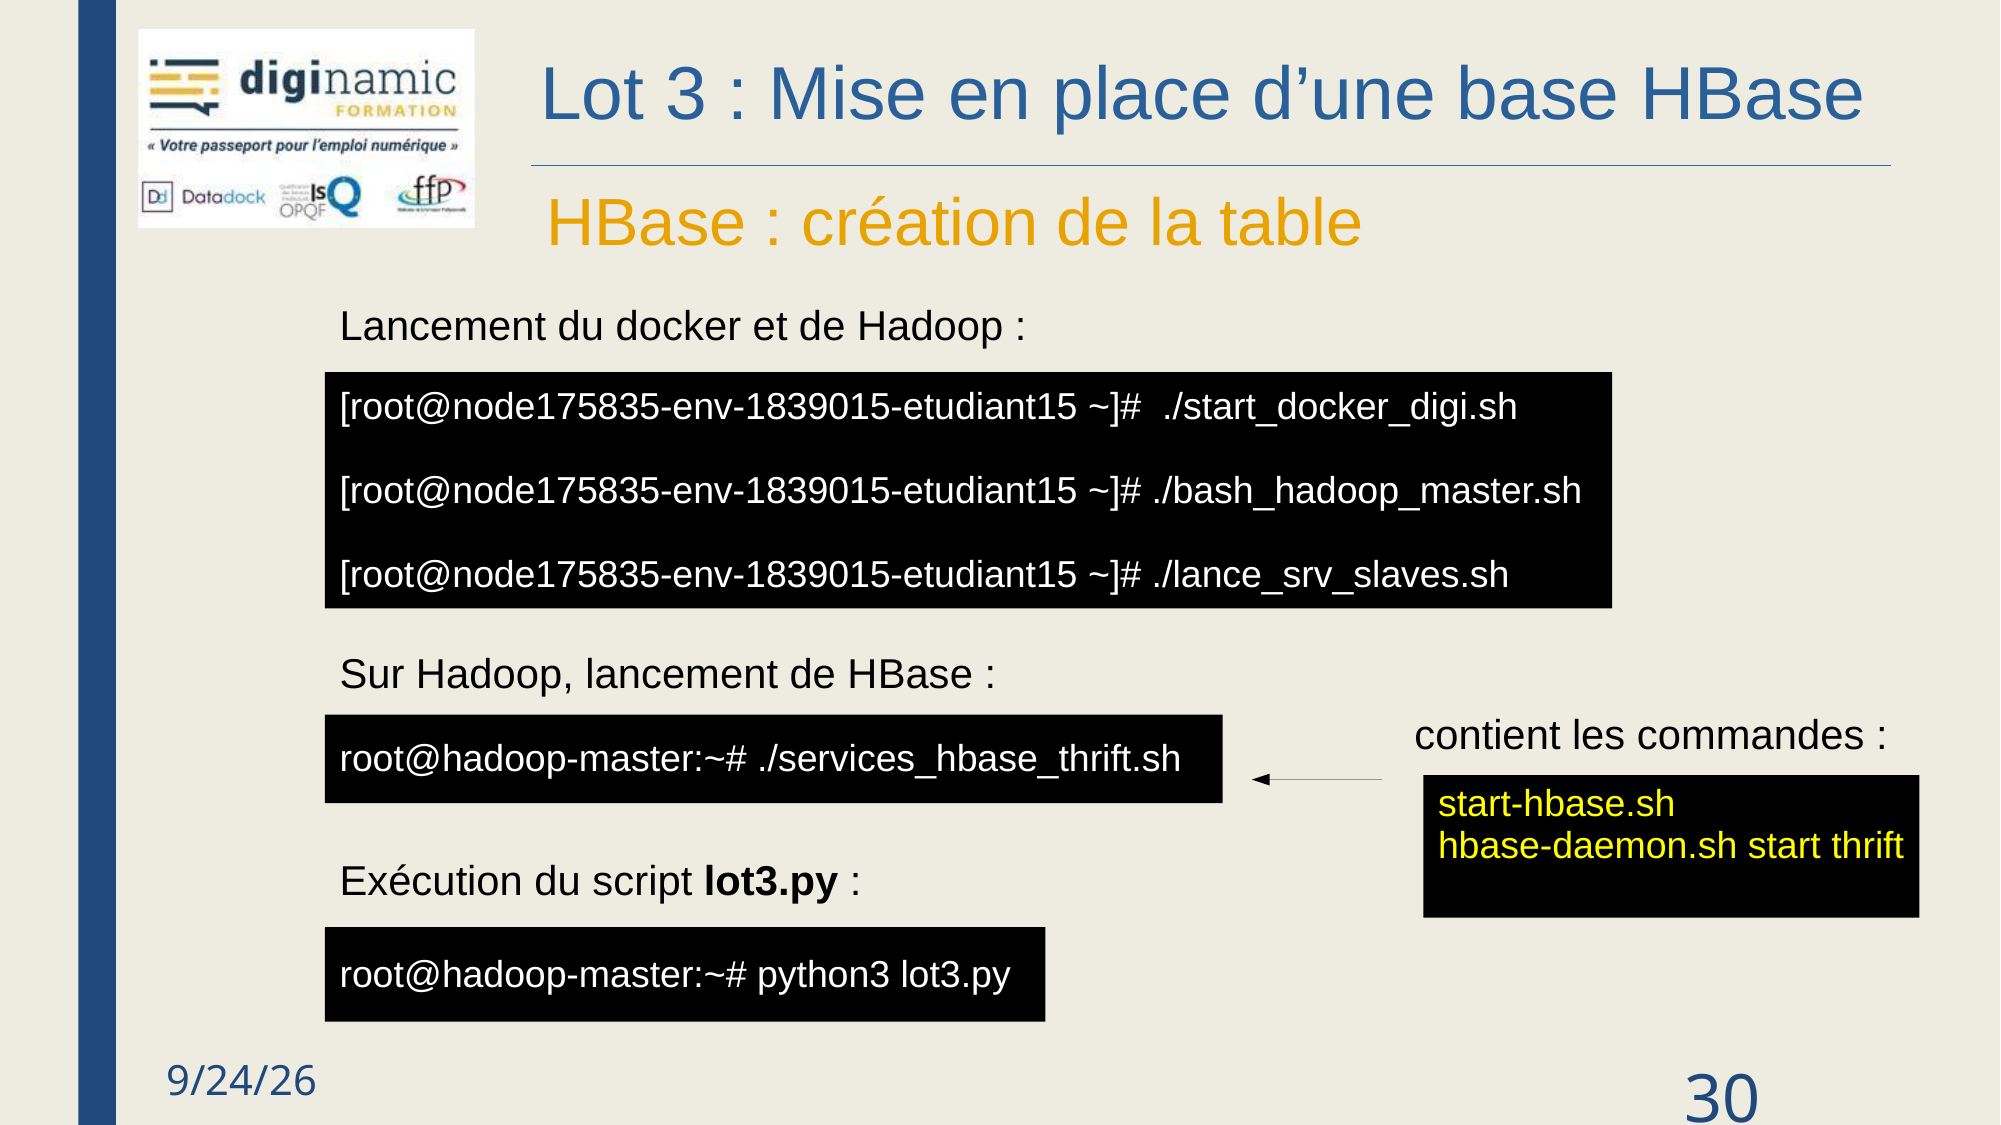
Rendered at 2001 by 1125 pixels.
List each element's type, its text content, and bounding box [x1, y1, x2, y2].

text_box 2/7/2024 [151, 1043, 389, 1110]
text_box Sur Hadoop, lancement de HBase : [324, 643, 1117, 727]
title Lot 3 : Mise en place d’une base HBase [516, 52, 1891, 225]
text_box Lancement du docker et de Hadoop : [324, 295, 1117, 378]
text_box HBase : création de la table [531, 177, 1630, 284]
text_box [1669, 1043, 1931, 1110]
text_box root@hadoop-master:~# ./services_hbase_thrift.sh [324, 714, 1223, 804]
text_box root@hadoop-master:~# python3 lot3.py [324, 934, 1046, 1022]
text_box start-hbase.sh hbase-daemon.sh start thrift [1423, 780, 1920, 918]
text_box [root@node175835-env-1839015-etudiant15 ~]# ./start_docker_digi.sh [root@node175835-env-1839015-etudiant15 ~]# ./bash_hadoop_master.sh [root@node175835-env-1839015-etudiant15 ~]# ./lance_srv_slaves.sh [324, 372, 1613, 609]
text_box contient les commandes : [1399, 704, 1932, 780]
text_box Exécution du script lot3.py : [324, 850, 1117, 934]
